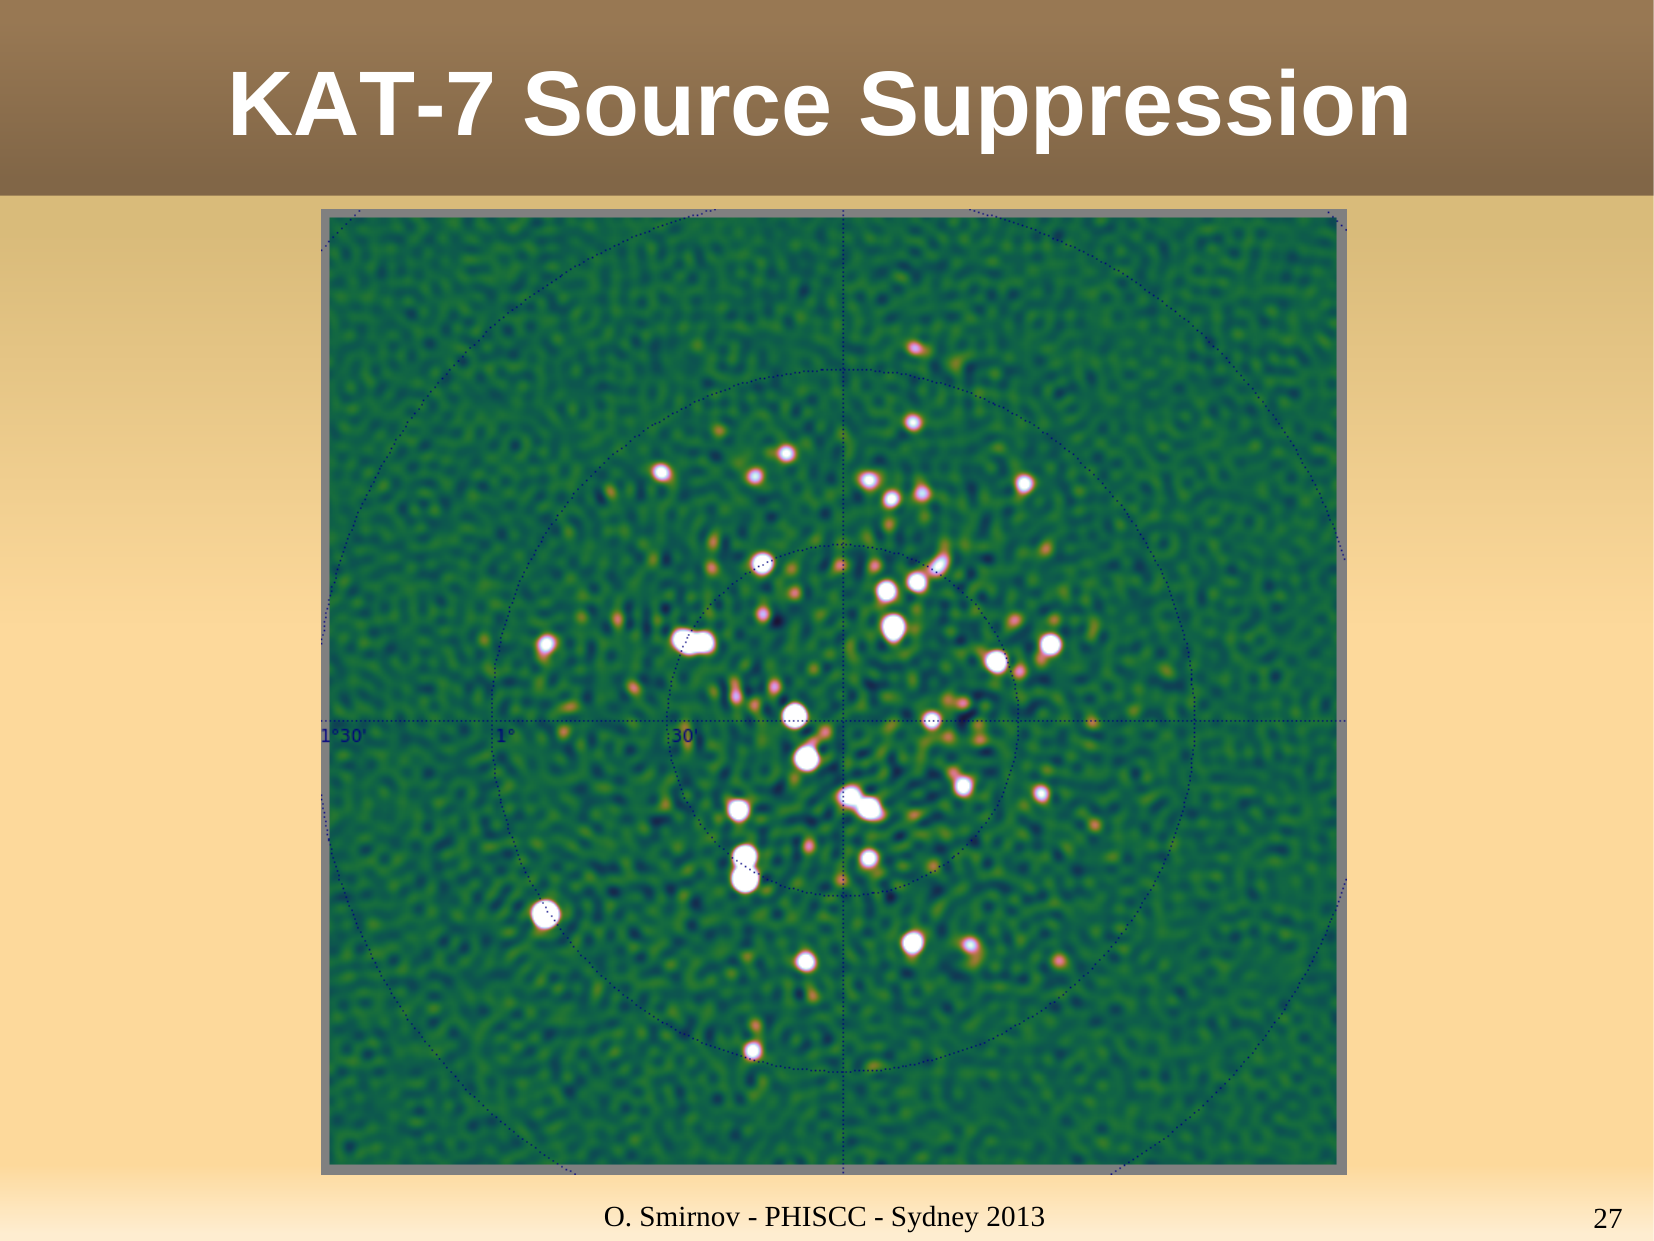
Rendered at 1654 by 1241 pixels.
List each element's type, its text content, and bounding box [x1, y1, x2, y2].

title KAT-7 Source Suppression [76, 0, 1565, 208]
picture [0, 0, 1654, 1241]
